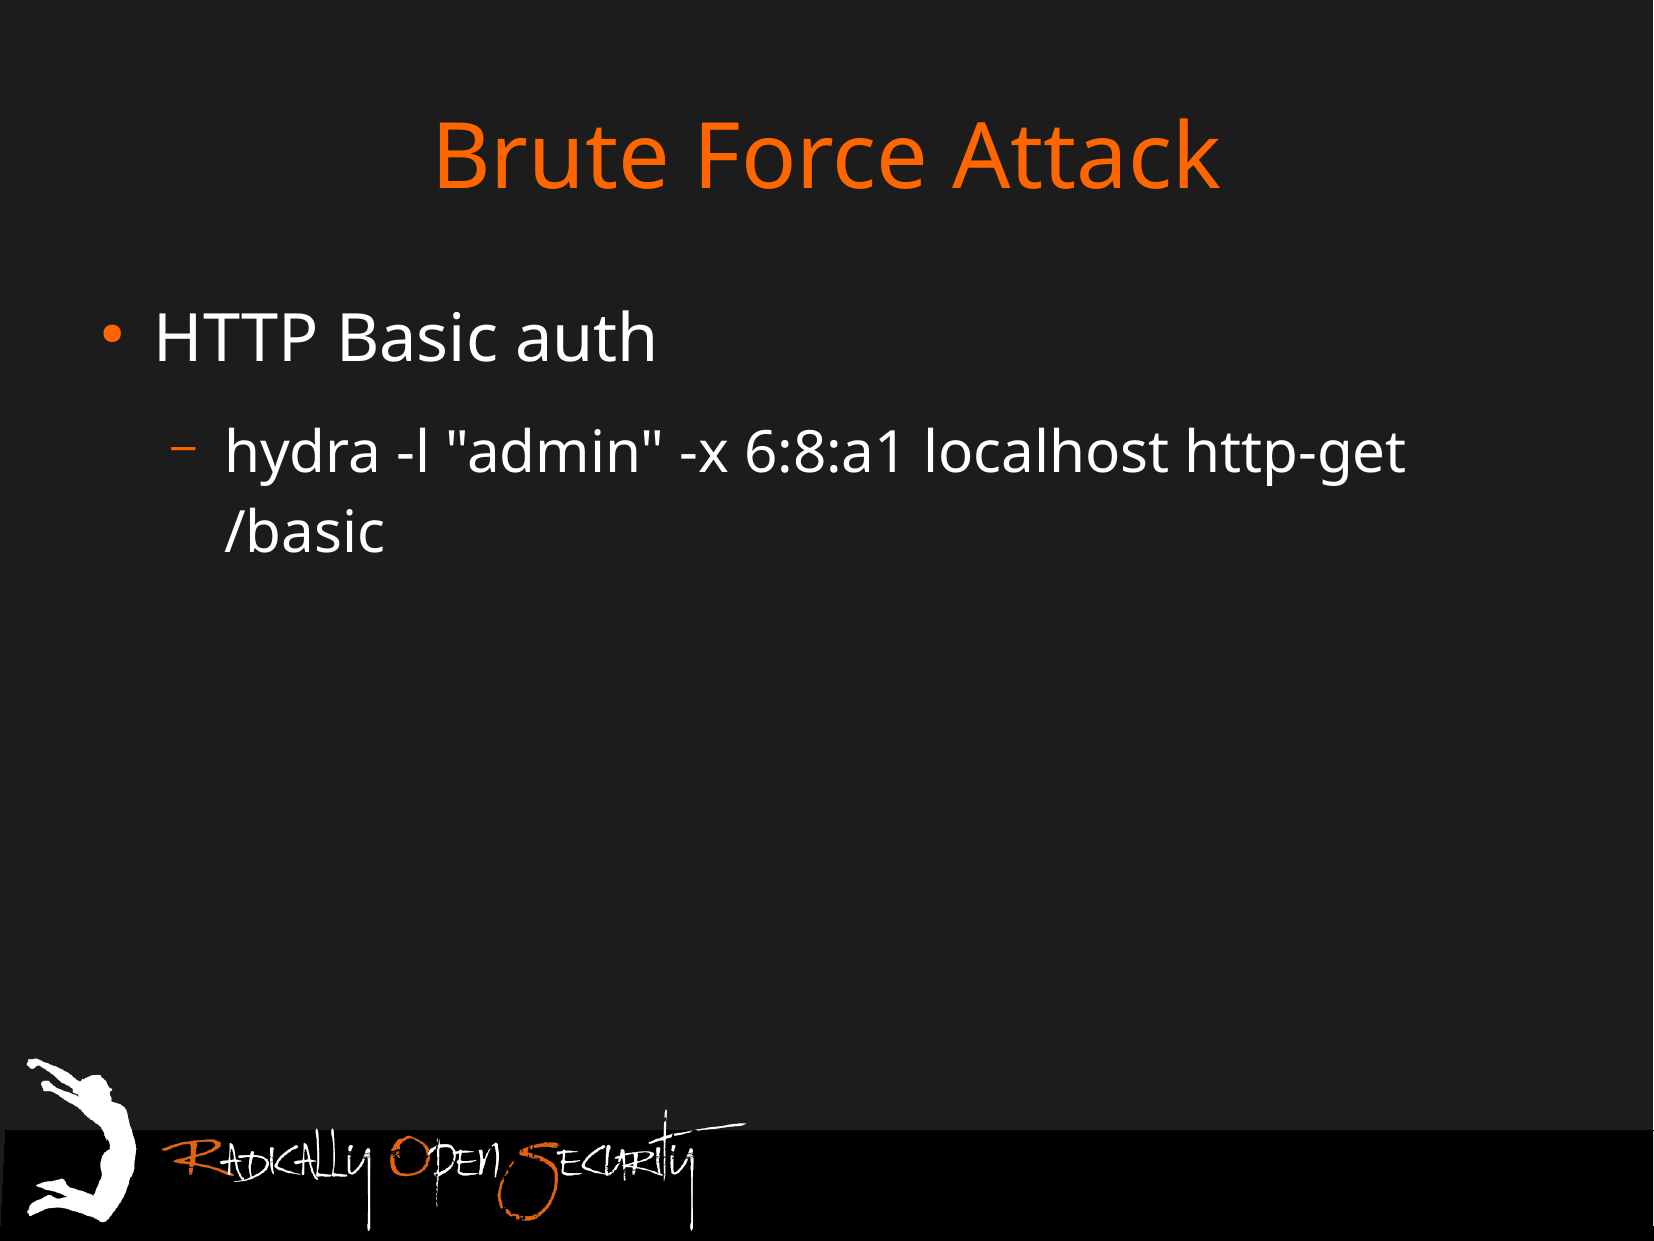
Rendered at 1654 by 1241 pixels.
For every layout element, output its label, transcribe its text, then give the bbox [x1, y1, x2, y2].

picture [0, 1022, 778, 1241]
list HTTP Basic auth hydra -l "admin" -x 6:8:a1 localhost http-get /basic [82, 290, 1571, 1010]
title Brute Force Attack [82, 49, 1571, 257]
